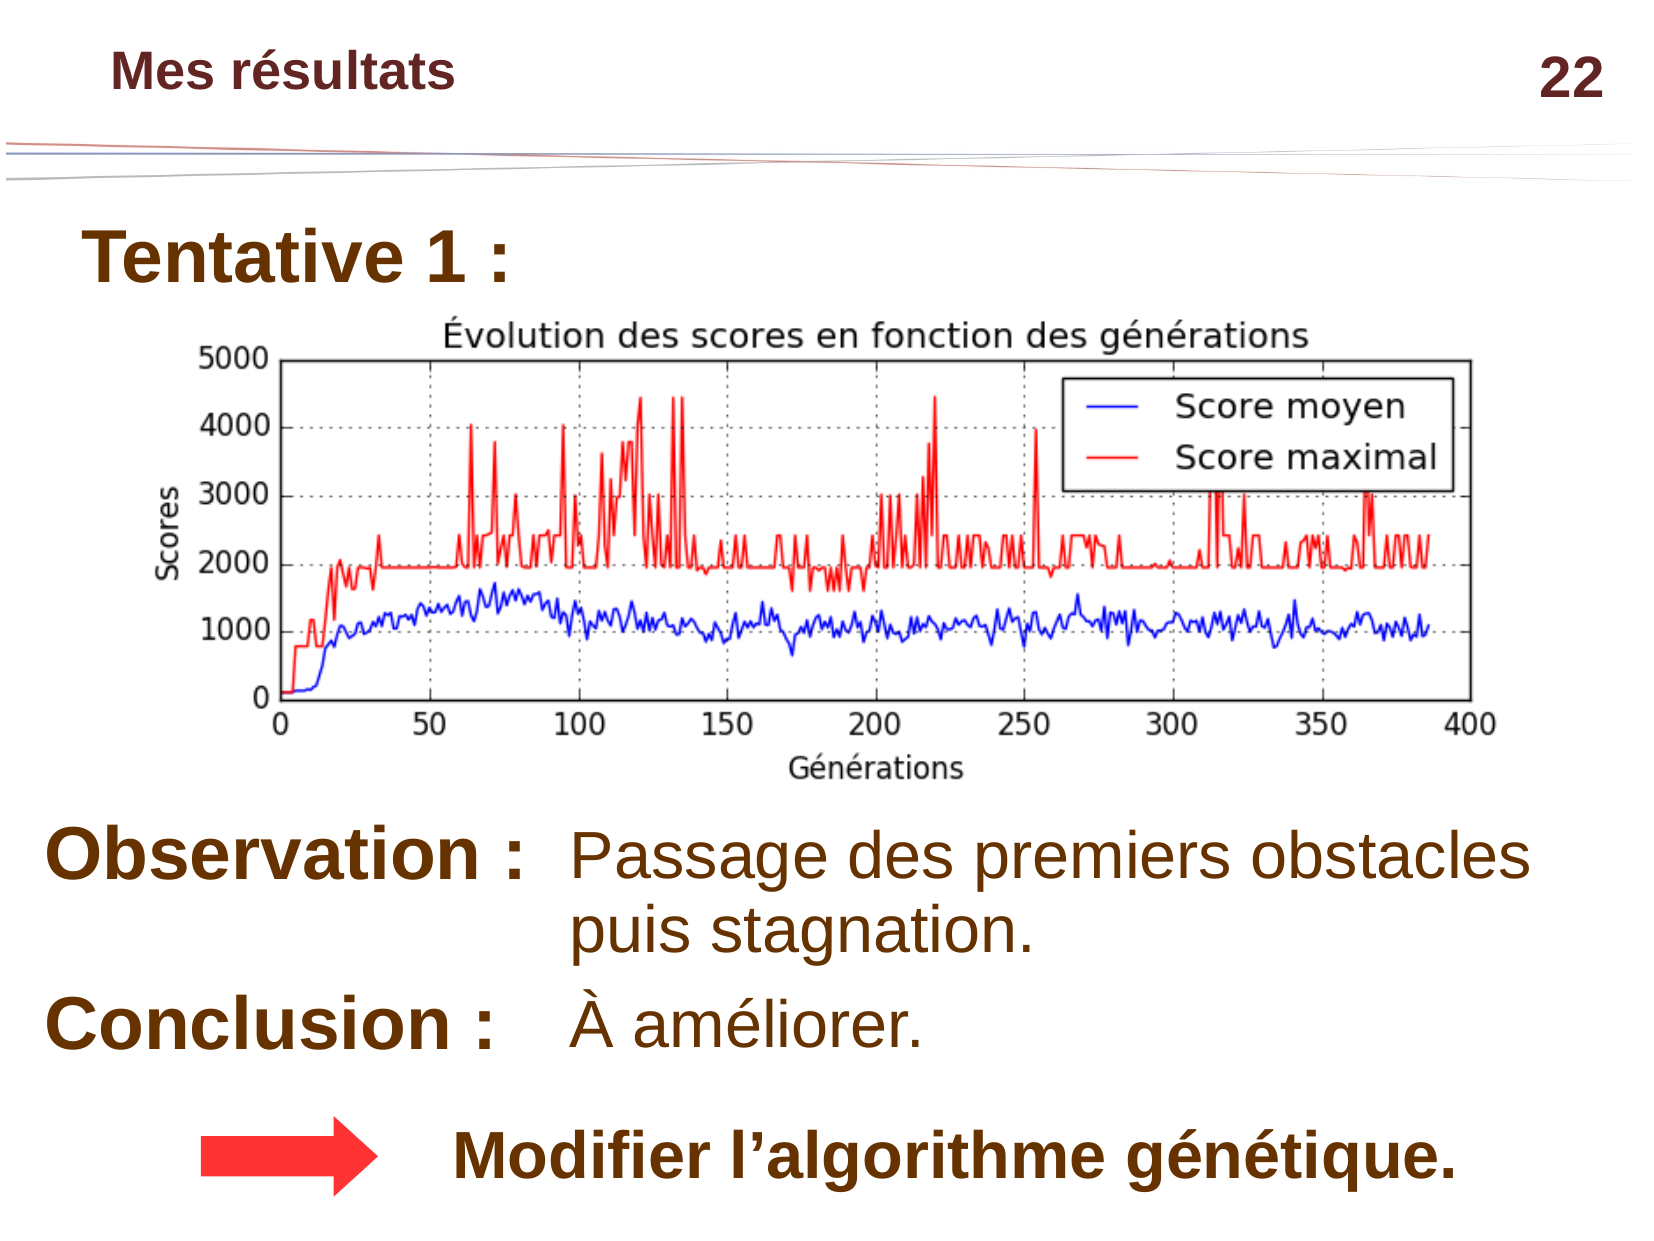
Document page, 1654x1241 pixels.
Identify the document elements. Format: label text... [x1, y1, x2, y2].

title 22 [1507, 15, 1638, 134]
text_box Modifier l’algorithme génétique. [437, 1110, 1476, 1203]
text_box Observation : [29, 804, 555, 988]
text_box Conclusion : [29, 974, 521, 1077]
text_box Passage des premiers obstacles puis stagnation. [555, 810, 1618, 981]
text_box À améliorer. [555, 979, 967, 1073]
text_box [200, 1116, 379, 1197]
picture [6, 133, 1632, 208]
title Mes résultats [17, 35, 550, 121]
text_box Tentative 1 : [66, 208, 528, 309]
picture [124, 283, 1530, 811]
